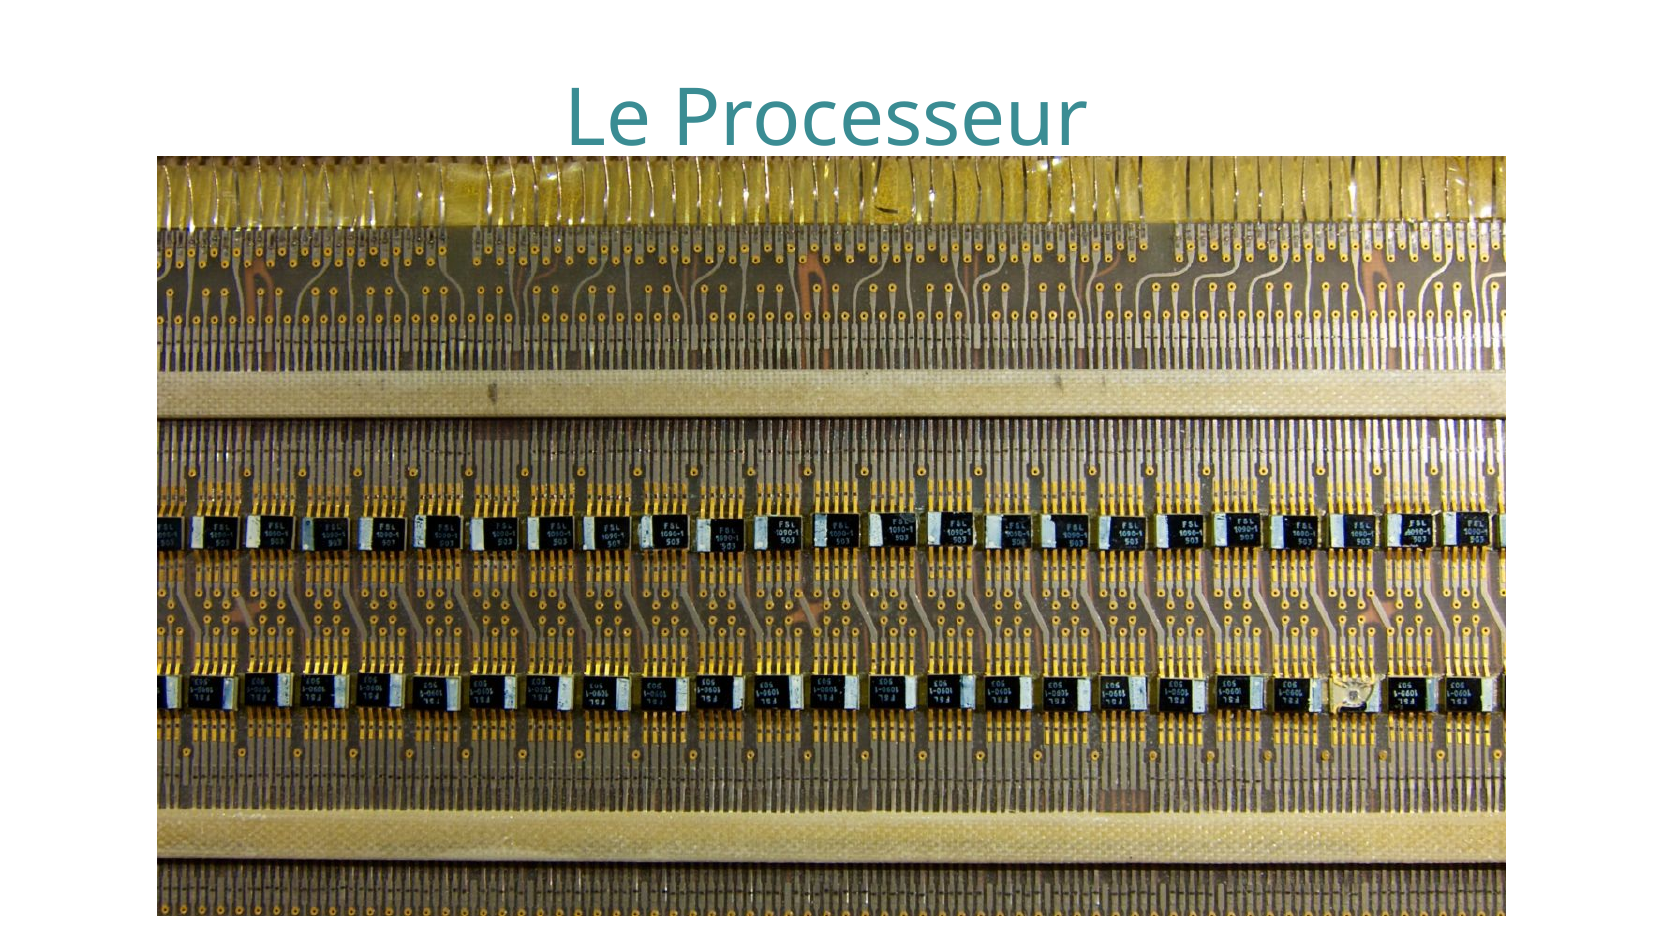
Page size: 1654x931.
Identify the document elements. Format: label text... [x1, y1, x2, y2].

picture [157, 156, 1506, 916]
title Le Processeur [82, 37, 1571, 193]
